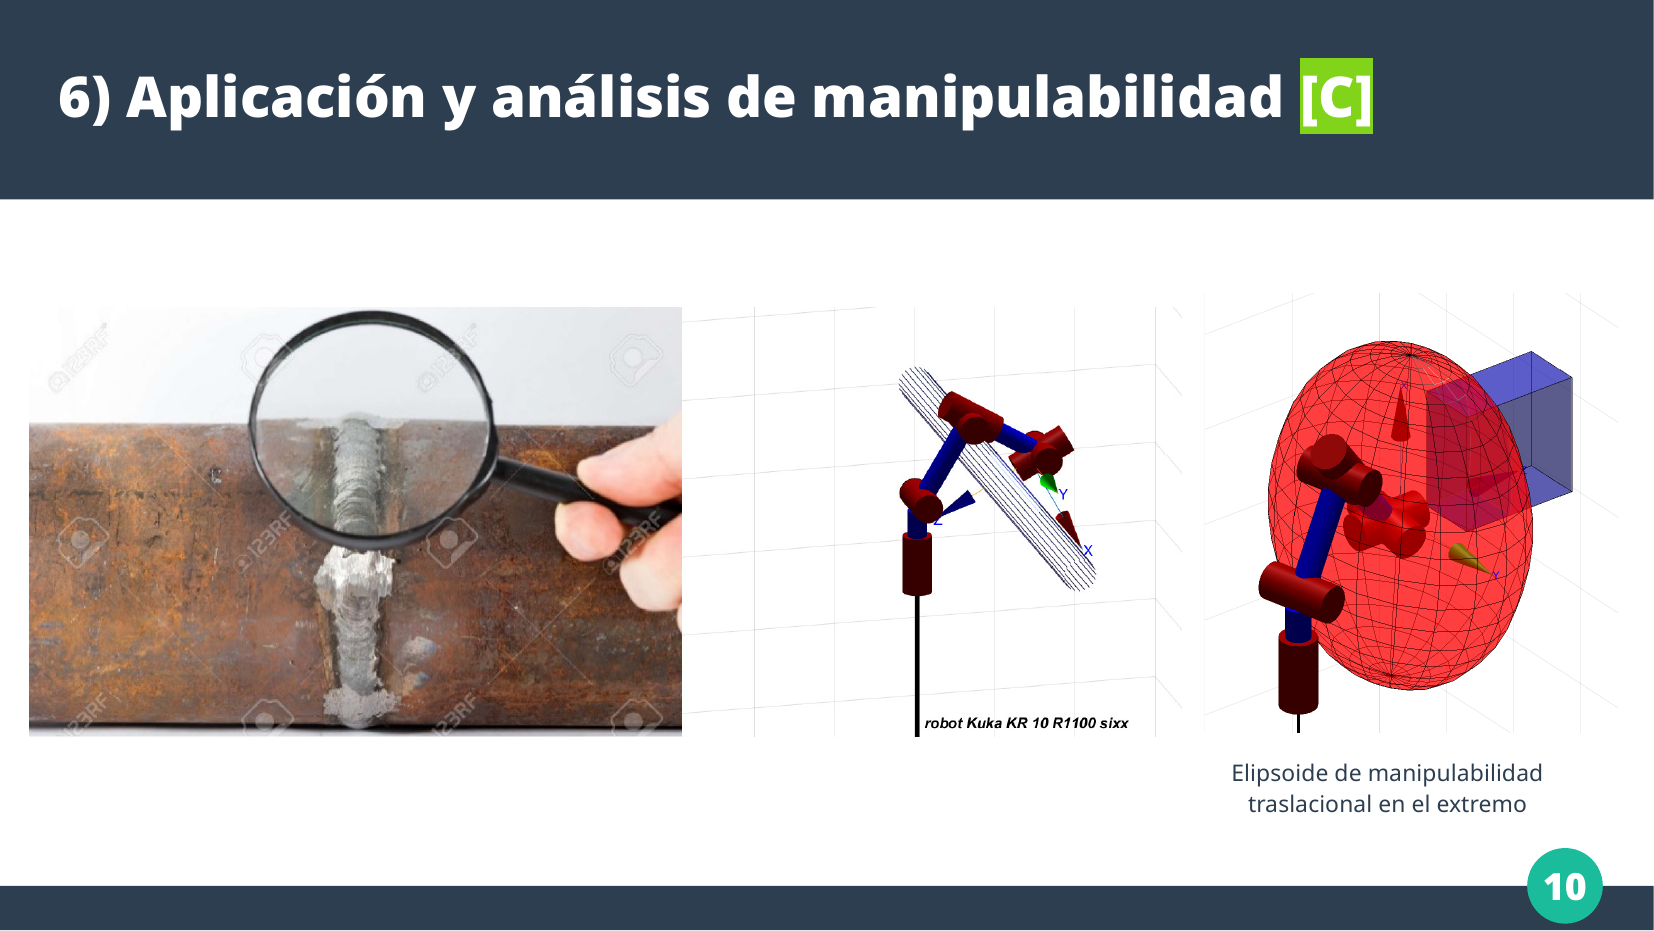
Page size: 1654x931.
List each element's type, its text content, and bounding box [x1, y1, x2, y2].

title 6) Aplicación y análisis de manipulabilidad [C] [59, 37, 1595, 155]
picture [1204, 293, 1619, 733]
picture [29, 307, 1182, 738]
text_box Elipsoide de manipulabilidad traslacional en el extremo [1181, 767, 1595, 810]
